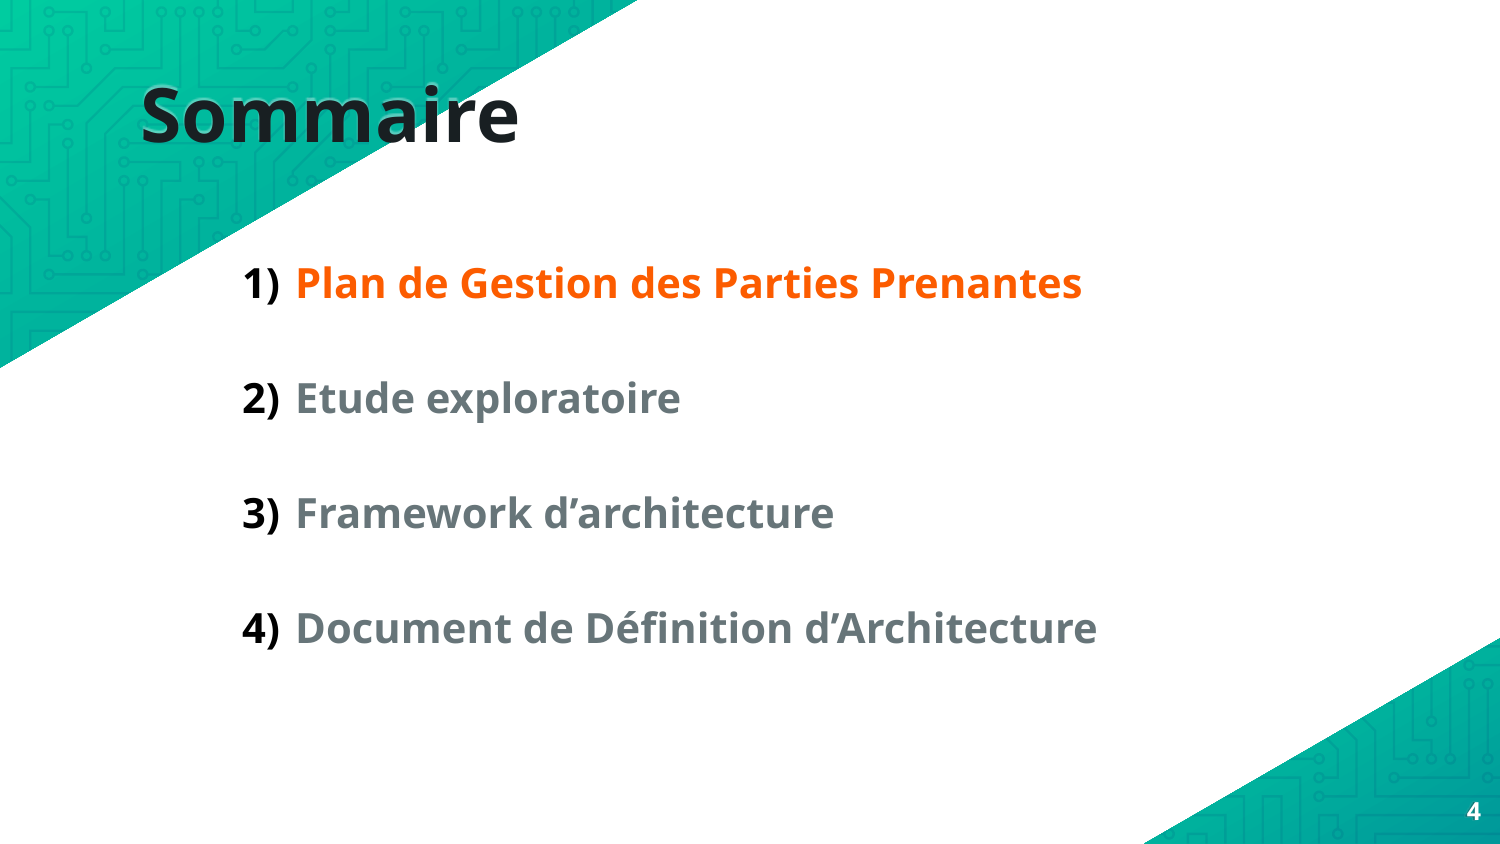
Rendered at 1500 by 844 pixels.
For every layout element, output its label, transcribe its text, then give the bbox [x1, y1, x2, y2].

list Plan de Gestion des Parties Prenantes Etude exploratoire Framework d’architecture Document de Définition d’Architecture [224, 249, 1264, 549]
slide_number <numéro> [1391, 779, 1482, 844]
title Sommaire [140, 78, 1360, 160]
